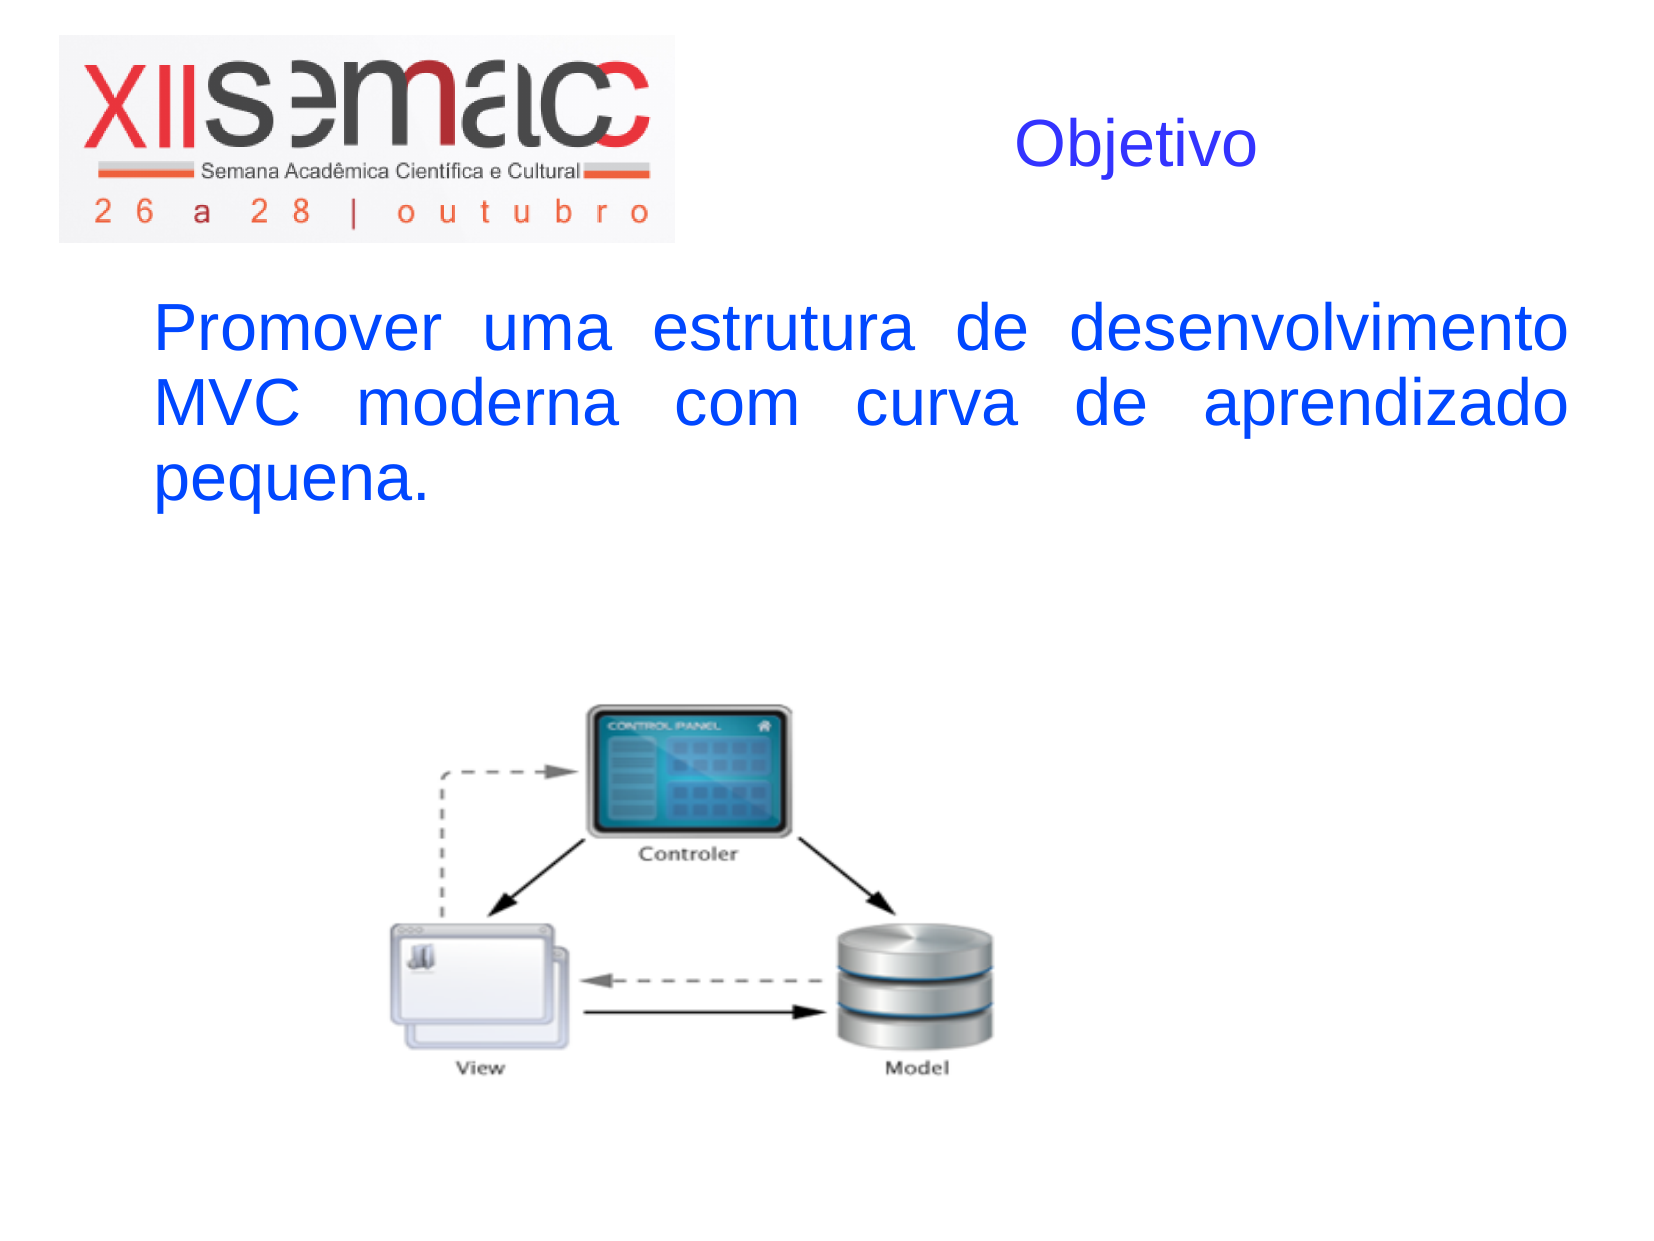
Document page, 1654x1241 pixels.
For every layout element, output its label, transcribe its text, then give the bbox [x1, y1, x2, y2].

title Objetivo [679, 49, 1595, 237]
picture [345, 679, 1034, 1093]
list Promover uma estrutura de desenvolvimento MVC moderna com curva de aprendizado pequena. [82, 290, 1571, 1010]
picture [59, 35, 675, 243]
